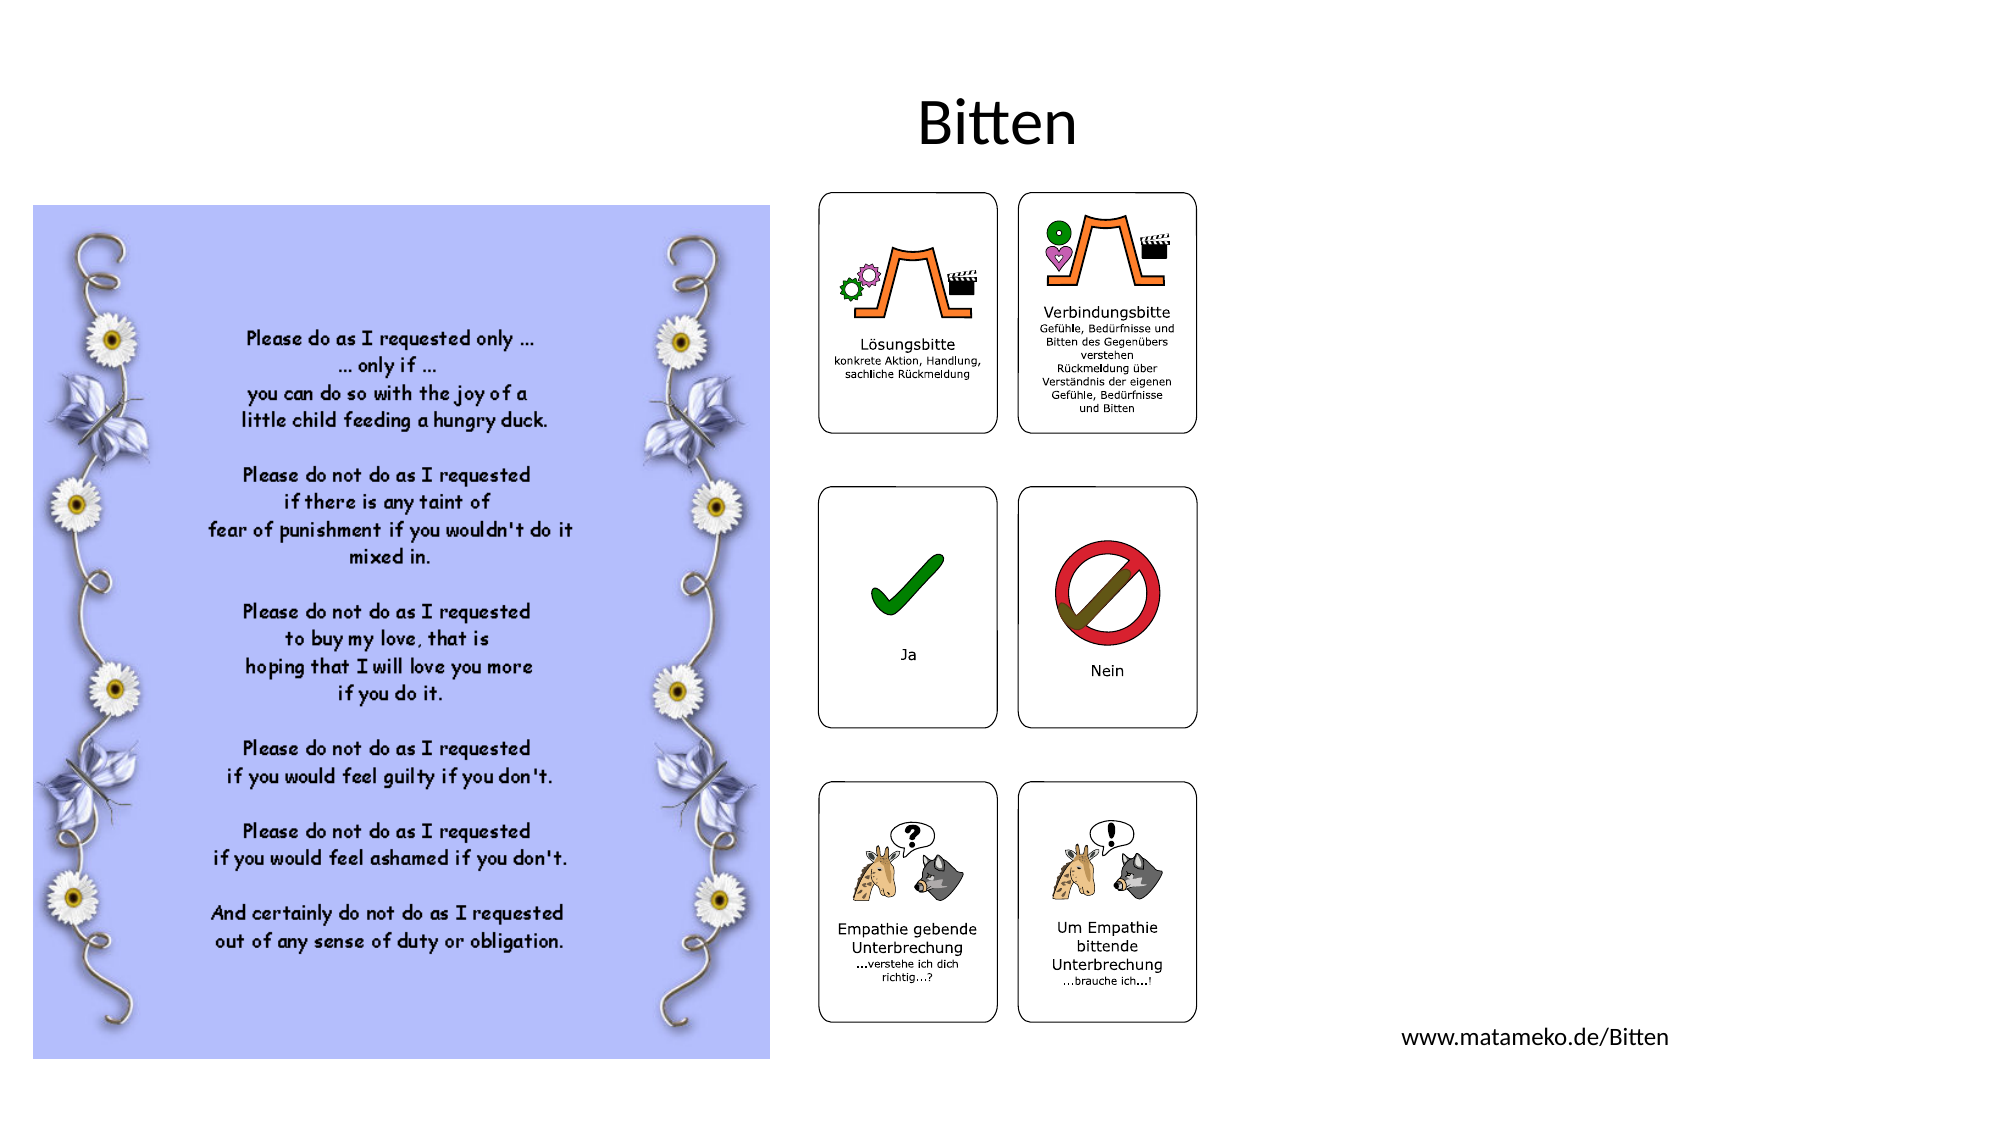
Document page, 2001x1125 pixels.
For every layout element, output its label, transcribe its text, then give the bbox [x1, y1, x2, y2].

text_box [878, 944, 887, 954]
text_box [855, 247, 972, 318]
text_box [1103, 363, 1109, 373]
text_box [1101, 390, 1120, 399]
text_box [1104, 404, 1128, 413]
text_box [871, 926, 879, 935]
text_box [936, 944, 944, 954]
text_box [895, 341, 903, 350]
text_box [1088, 958, 1102, 971]
text_box [1145, 326, 1151, 333]
text_box [935, 358, 947, 365]
text_box [854, 863, 871, 893]
text_box [902, 973, 915, 984]
text_box [1047, 220, 1072, 245]
text_box [1111, 942, 1119, 952]
text_box [1098, 924, 1111, 933]
text_box [947, 270, 977, 296]
text_box [1065, 324, 1071, 333]
text_box [1133, 364, 1139, 373]
text_box [855, 841, 899, 900]
text_box [904, 341, 913, 353]
text_box [1121, 352, 1133, 360]
text_box [1116, 324, 1130, 333]
text_box [1082, 337, 1100, 346]
text_box [934, 370, 942, 379]
text_box [957, 371, 970, 380]
text_box [839, 263, 881, 302]
text_box [1111, 309, 1119, 318]
text_box [1120, 940, 1129, 952]
text_box [1113, 857, 1163, 900]
text_box [1136, 377, 1145, 388]
text_box [1109, 324, 1115, 333]
text_box [1143, 391, 1163, 399]
text_box [944, 959, 958, 968]
text_box [1162, 324, 1174, 333]
text_box [845, 369, 869, 379]
text_box [1135, 853, 1143, 868]
text_box [848, 925, 861, 935]
text_box [1121, 391, 1127, 399]
text_box [1080, 350, 1120, 360]
text_box [1129, 309, 1136, 318]
text_box [882, 972, 901, 982]
text_box [964, 358, 970, 365]
text_box [941, 926, 949, 935]
text_box [898, 369, 911, 379]
text_box [1109, 377, 1127, 386]
text_box [906, 358, 912, 365]
text_box [1043, 306, 1054, 318]
text_box [1116, 667, 1124, 677]
text_box [1082, 978, 1091, 985]
text_box [854, 356, 881, 365]
text_box [935, 855, 943, 870]
text_box [868, 961, 880, 968]
text_box [1103, 958, 1134, 971]
text_box [904, 824, 921, 848]
text_box [969, 926, 977, 935]
text_box [1146, 379, 1152, 386]
text_box [1078, 961, 1087, 971]
text_box [852, 942, 862, 954]
picture [33, 205, 770, 1059]
text_box [945, 944, 953, 953]
text_box [912, 369, 933, 379]
text_box [1149, 924, 1158, 933]
text_box [948, 356, 954, 365]
text_box [1130, 379, 1136, 386]
text_box [838, 923, 847, 935]
text_box [1104, 337, 1138, 348]
text_box [1056, 377, 1076, 386]
text_box [1092, 665, 1101, 677]
text_box [1053, 861, 1071, 889]
text_box [971, 358, 977, 367]
text_box [1092, 978, 1098, 985]
text_box [1077, 377, 1089, 386]
text_box [901, 649, 907, 661]
text_box [1159, 379, 1165, 386]
text_box [932, 922, 940, 935]
text_box [1083, 306, 1100, 318]
text_box [1111, 978, 1117, 985]
text_box [908, 651, 916, 661]
text_box [1040, 324, 1064, 333]
text_box [835, 356, 853, 365]
text_box [1136, 961, 1143, 971]
text_box [1097, 377, 1105, 386]
text_box [1120, 309, 1128, 321]
text_box [1047, 337, 1071, 346]
text_box [1140, 233, 1169, 259]
text_box [886, 341, 894, 350]
text_box [1146, 337, 1168, 346]
text_box [1122, 853, 1130, 865]
text_box [881, 960, 901, 968]
text_box [1090, 379, 1096, 386]
text_box [1072, 959, 1078, 971]
text_box [1131, 324, 1144, 333]
text_box [1105, 976, 1110, 985]
text_box [959, 922, 967, 935]
text_box Bitten [902, 70, 1098, 167]
text_box [1107, 822, 1116, 839]
text_box [922, 338, 930, 350]
text_box [1124, 976, 1136, 985]
text_box [1154, 961, 1162, 973]
text_box [903, 941, 934, 954]
text_box [1055, 540, 1160, 646]
text_box [1150, 306, 1170, 318]
text_box [1042, 377, 1055, 386]
text_box [914, 341, 921, 351]
text_box [1077, 390, 1083, 399]
text_box [1093, 403, 1099, 413]
text_box [950, 925, 958, 935]
text_box [1155, 326, 1161, 333]
text_box [873, 369, 887, 379]
text_box [954, 944, 962, 957]
text_box www.matameko.de/Bitten [1386, 1013, 1685, 1058]
text_box [1072, 324, 1084, 335]
text_box [1139, 337, 1145, 346]
text_box [1112, 924, 1129, 936]
text_box [1053, 959, 1062, 971]
text_box [1045, 246, 1073, 272]
text_box [1072, 339, 1078, 346]
text_box [927, 959, 933, 968]
text_box [1052, 390, 1076, 399]
text_box [1130, 921, 1144, 933]
text_box [1145, 961, 1153, 970]
text_box [878, 341, 885, 351]
text_box [1063, 306, 1081, 318]
text_box [1123, 366, 1129, 375]
text_box [913, 926, 922, 938]
text_box [1077, 940, 1086, 952]
text_box [888, 941, 902, 954]
text_box [1088, 921, 1097, 933]
text_box [861, 338, 877, 350]
text_box [888, 371, 894, 379]
text_box [862, 926, 870, 938]
text_box [872, 942, 878, 954]
text_box [885, 356, 905, 365]
text_box [871, 554, 944, 615]
text_box [1102, 667, 1111, 677]
text_box [1086, 392, 1096, 401]
text_box [1058, 363, 1102, 373]
text_box [1130, 942, 1138, 952]
text_box [1101, 309, 1109, 318]
text_box [1053, 309, 1062, 318]
text_box [1080, 406, 1092, 413]
text_box [1075, 976, 1081, 985]
text_box [1108, 840, 1115, 847]
text_box [880, 922, 894, 935]
text_box [1047, 215, 1165, 286]
text_box [935, 339, 955, 351]
text_box [922, 855, 931, 866]
text_box [1054, 840, 1098, 898]
text_box [914, 858, 964, 901]
text_box [899, 926, 908, 935]
text_box [863, 944, 871, 953]
text_box [902, 959, 914, 968]
text_box [1068, 924, 1082, 933]
text_box [923, 926, 931, 935]
text_box [927, 356, 934, 365]
text_box [1140, 363, 1158, 373]
text_box [1128, 390, 1142, 399]
text_box [1058, 921, 1067, 933]
text_box [1089, 324, 1108, 333]
text_box [927, 973, 933, 982]
text_box [937, 959, 943, 968]
text_box [1116, 366, 1122, 373]
text_box [1137, 306, 1146, 318]
text_box [1063, 961, 1071, 970]
text_box [1090, 940, 1110, 952]
text_box [943, 369, 956, 379]
